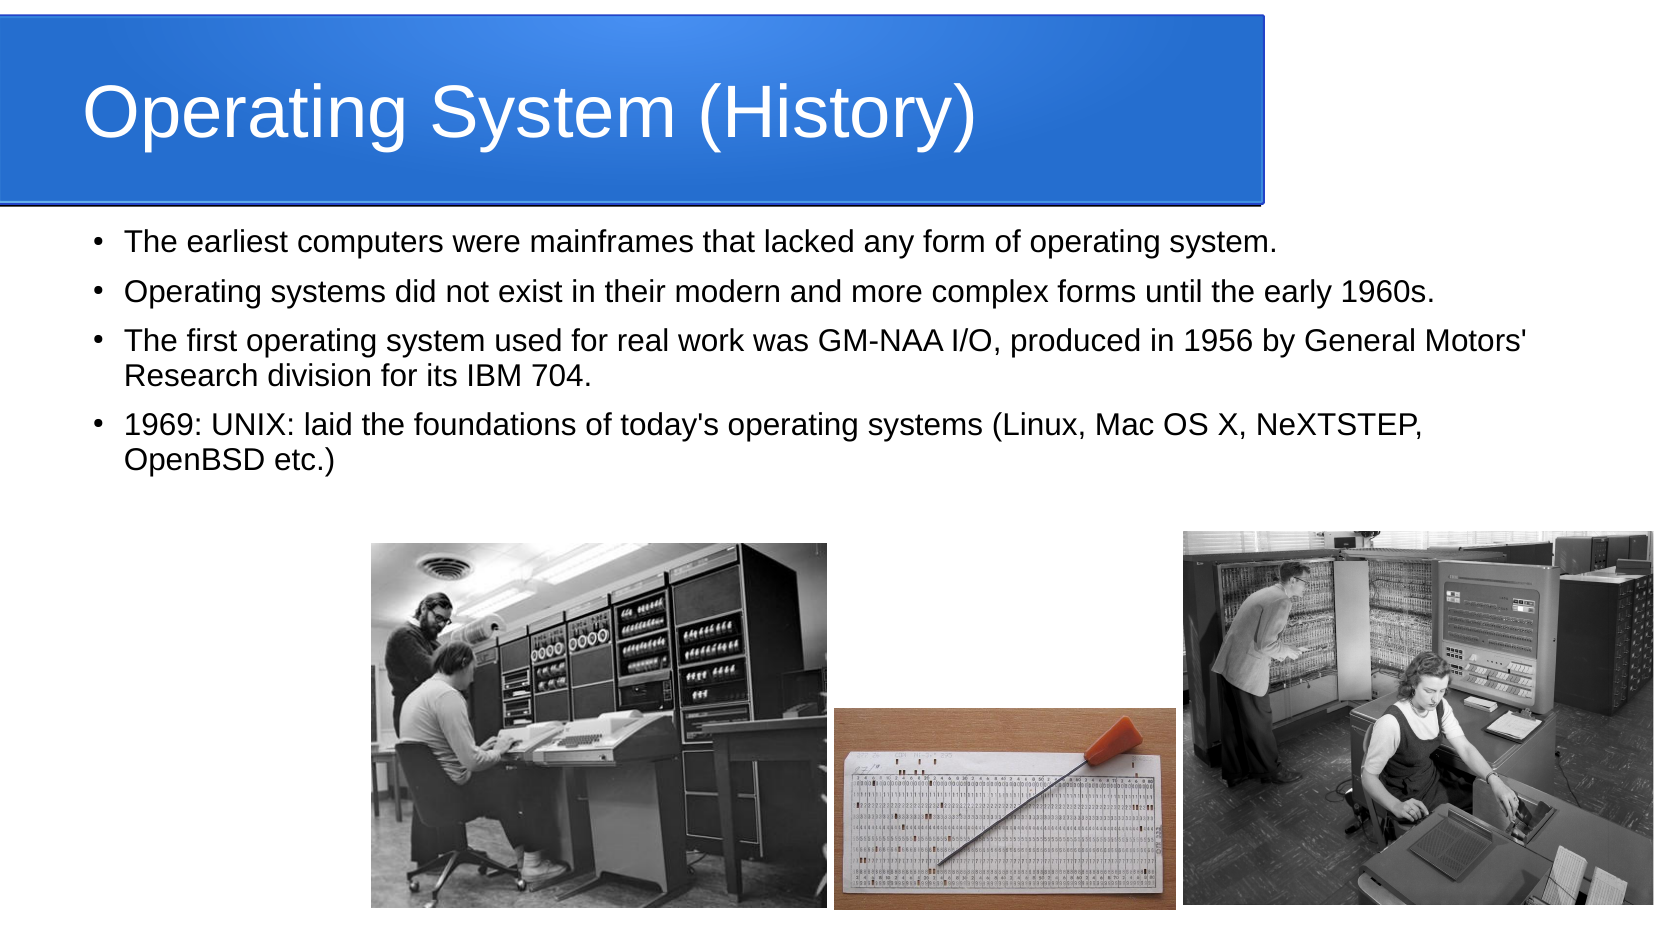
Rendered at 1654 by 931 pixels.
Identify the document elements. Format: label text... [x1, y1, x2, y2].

picture [834, 708, 1176, 910]
picture [1183, 531, 1654, 905]
list The earliest computers were mainframes that lacked any form of operating system. Operating systems did not exist in their modern and more complex forms until the early 1960s. The first operating system used for real work was GM-NAA I/O, produced in 1956 by General Motors' Research division for its IBM 704. 1969: UNIX: laid the foundations of today's operating systems (Linux, Mac OS X, NeXTSTEP, OpenBSD etc.) [82, 224, 1571, 482]
title Operating System (History) [82, 35, 1235, 189]
picture [371, 543, 827, 908]
